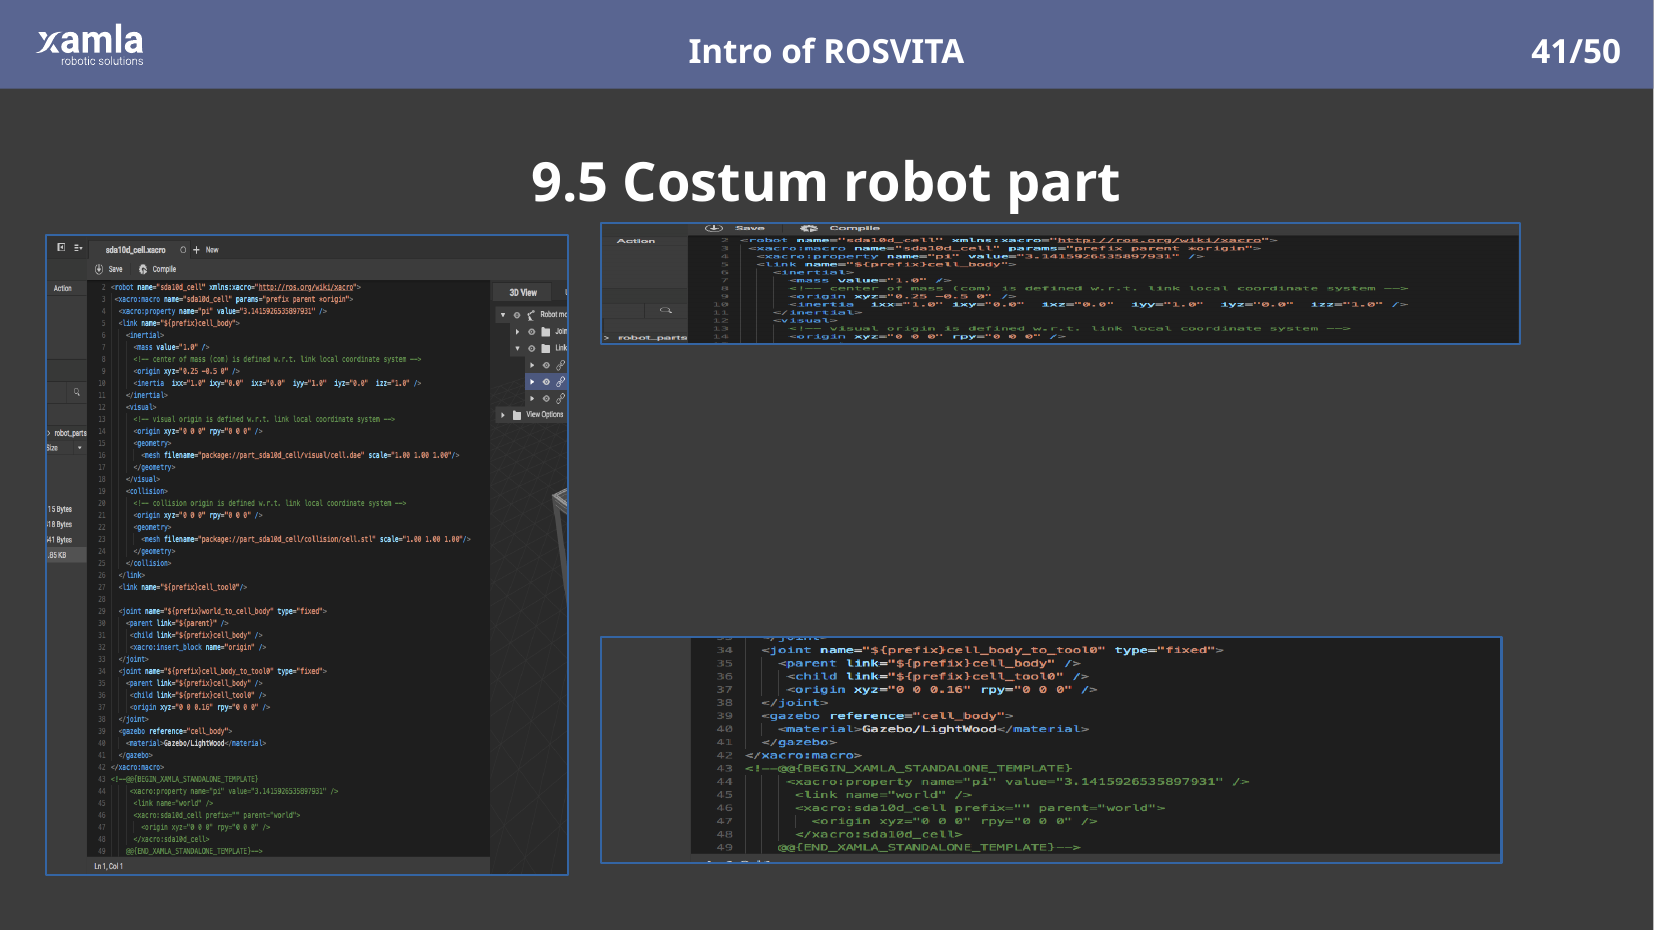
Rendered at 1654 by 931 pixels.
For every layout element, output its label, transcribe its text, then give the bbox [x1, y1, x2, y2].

text_box 41/50 [1511, 20, 1636, 80]
picture [602, 637, 1501, 863]
text_box 9.5 Costum robot part [188, 135, 1465, 223]
picture [47, 236, 567, 875]
picture [35, 23, 143, 65]
text_box Intro of ROSVITA [296, 20, 1357, 80]
picture [602, 224, 1519, 343]
text_box [0, 0, 1654, 89]
